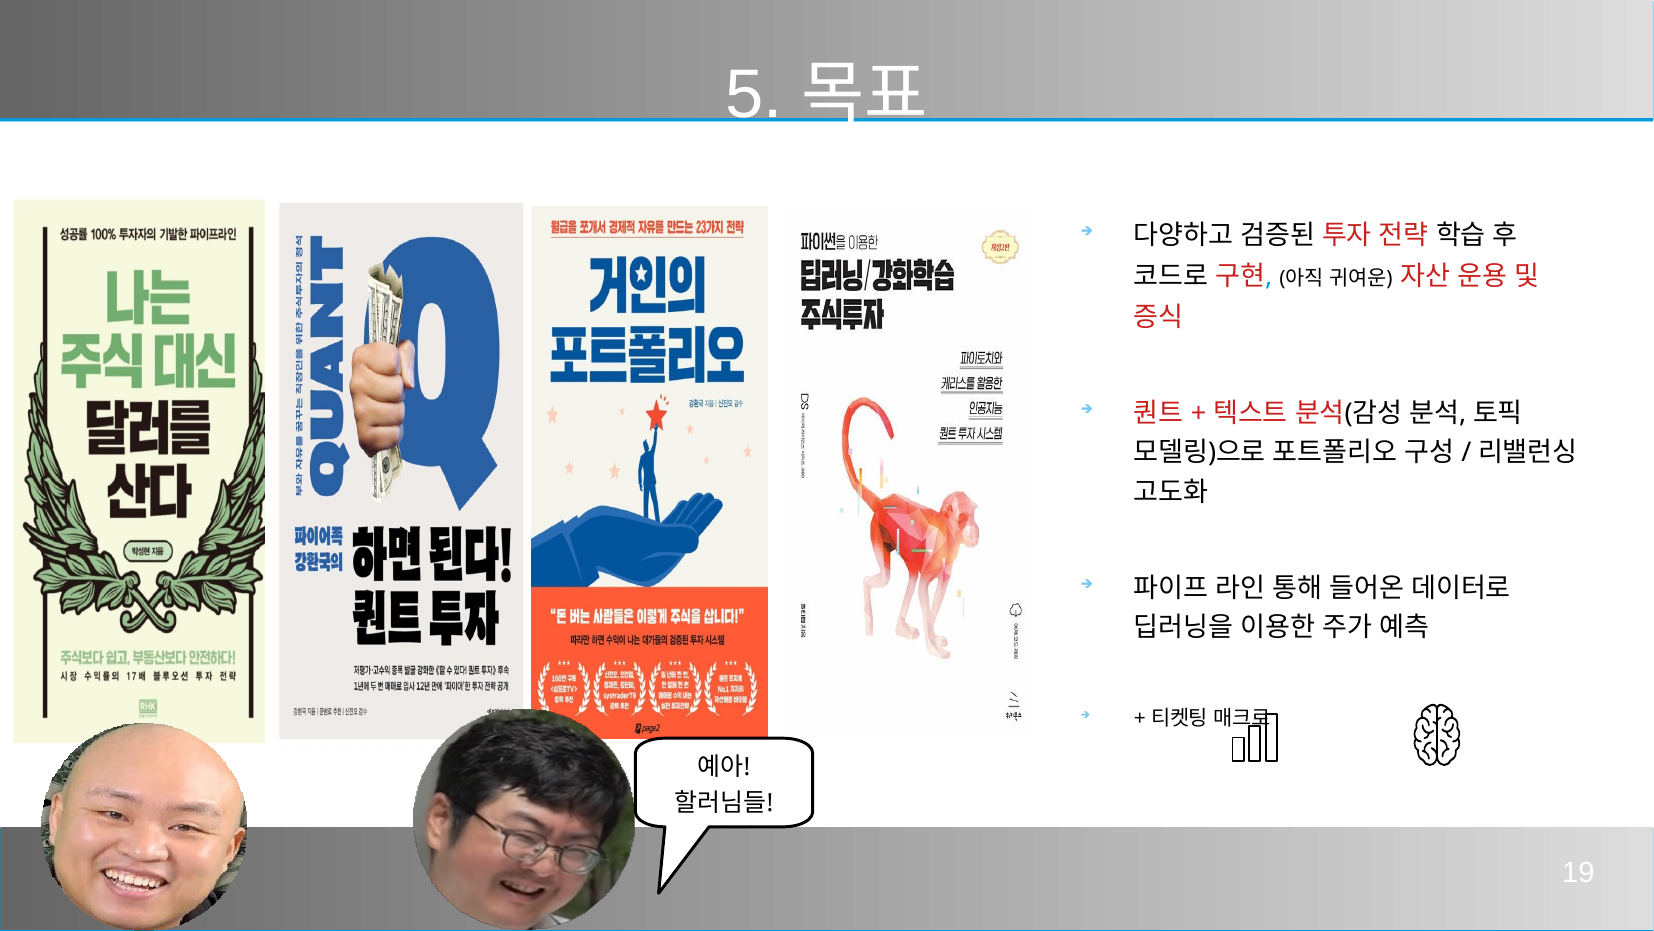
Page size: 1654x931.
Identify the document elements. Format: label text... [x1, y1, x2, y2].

text_box [1210, 690, 1299, 785]
text_box 예아!할러님들! [635, 738, 813, 894]
picture [785, 206, 1034, 739]
list 다양하고 검증된 투자 전략 학습 후 코드로 구현, (아직 귀여운) 자산 운용 및 증식 퀀트 + 텍스트 분석(감성 분석, 토픽 모델링)으로 포트폴리오 구성 / 리밸런싱 고도화 파이프 라인 통해 들어온 데이터로 딥러닝을 이용한 주가 예측 + 티켓팅 매크로 [1062, 177, 1595, 768]
text_box [1387, 672, 1492, 798]
picture [0, 177, 768, 931]
title 5. 목표 [58, 21, 1595, 138]
